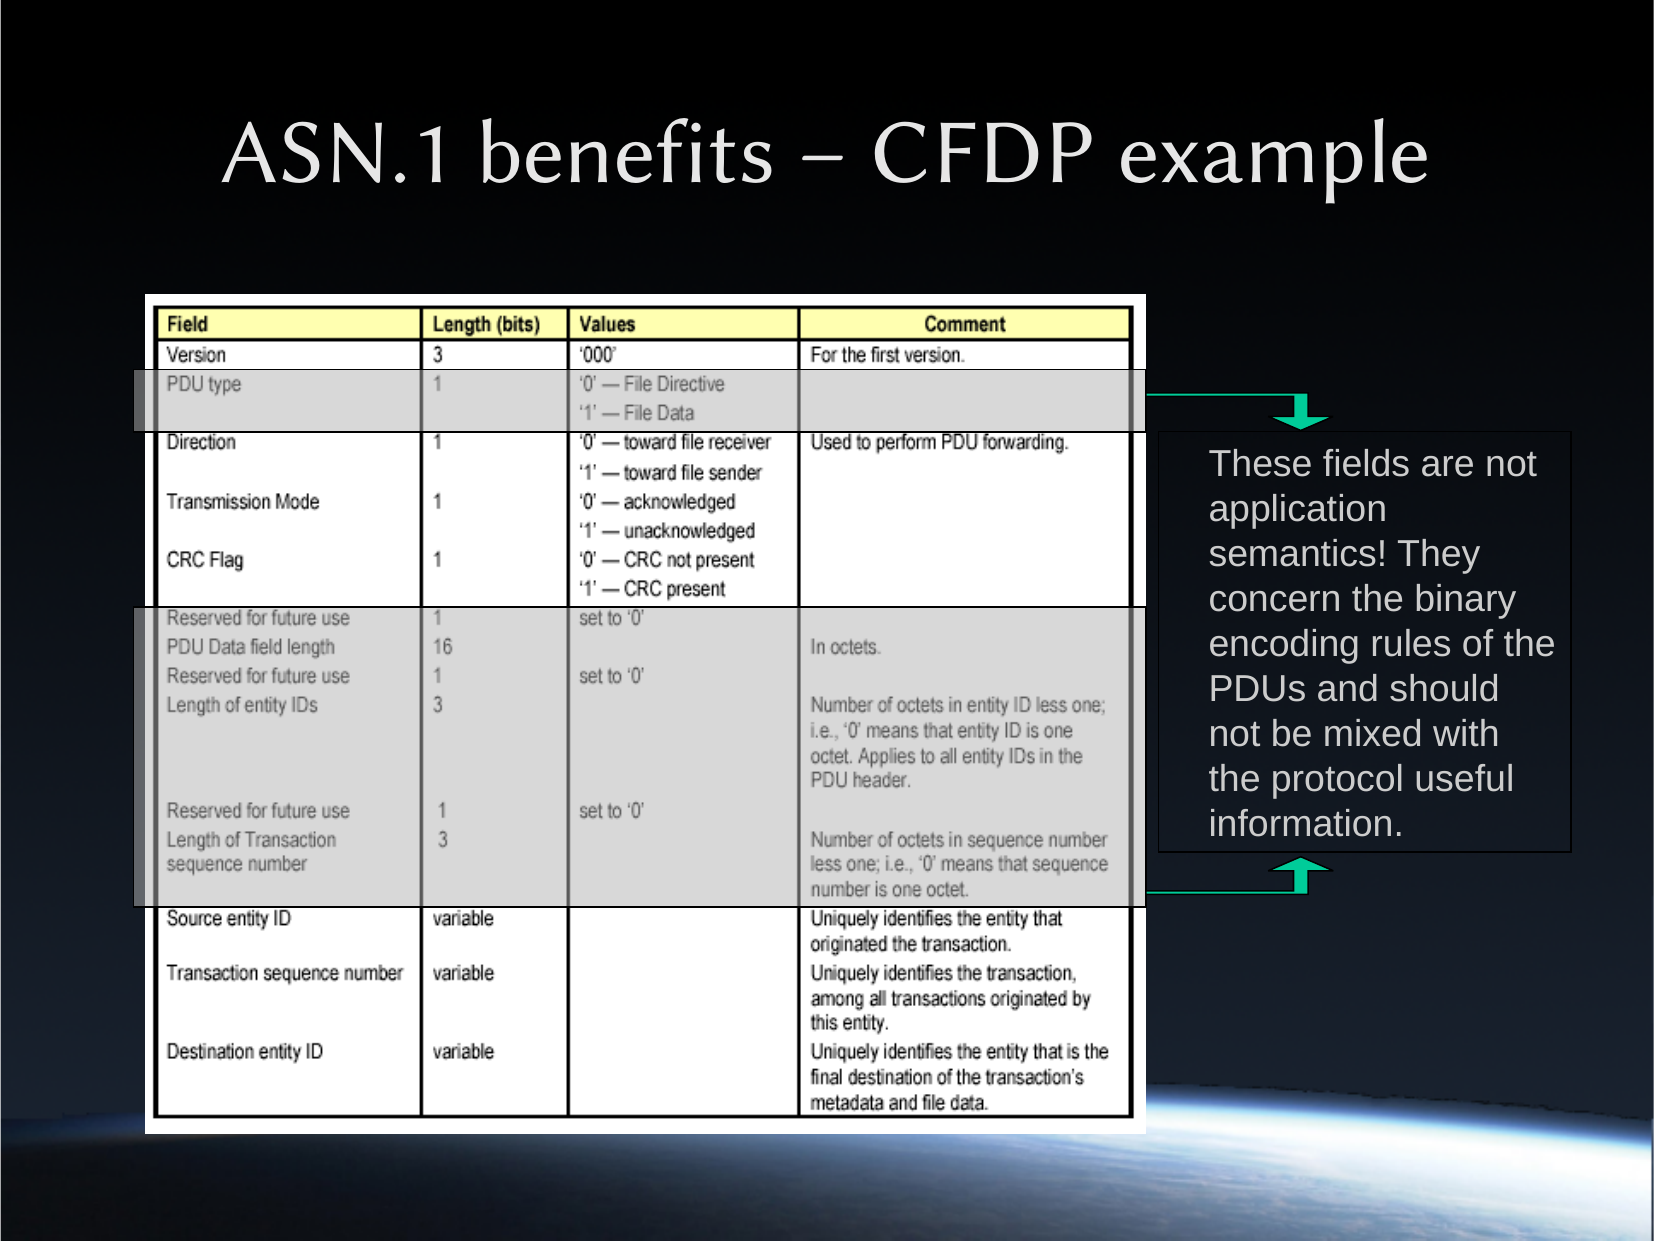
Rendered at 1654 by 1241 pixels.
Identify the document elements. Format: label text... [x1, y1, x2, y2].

text_box These fields are not application semantics! They concern the binary encoding rules of the PDUs and should not be mixed with the protocol useful information. [1158, 431, 1571, 853]
title ASN.1 benefits – CFDP example [82, 49, 1571, 257]
picture [0, 0, 1654, 1241]
text_box [133, 369, 1146, 432]
text_box [133, 606, 1146, 907]
